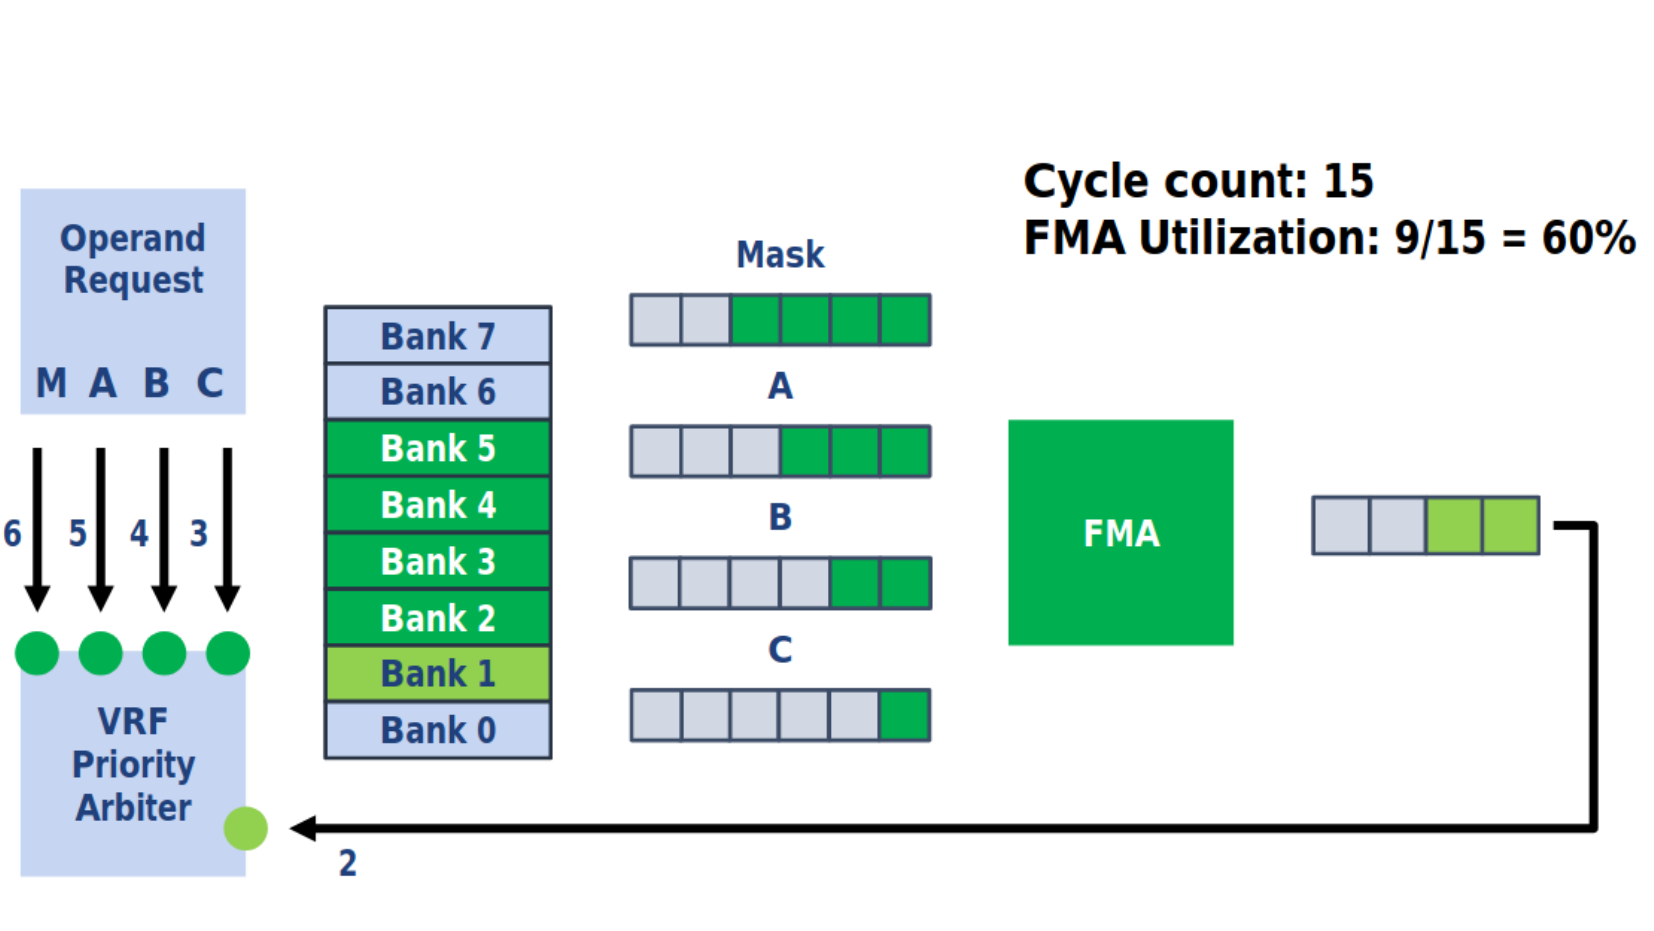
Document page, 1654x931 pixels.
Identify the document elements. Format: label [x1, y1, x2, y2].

picture [0, 129, 1654, 895]
